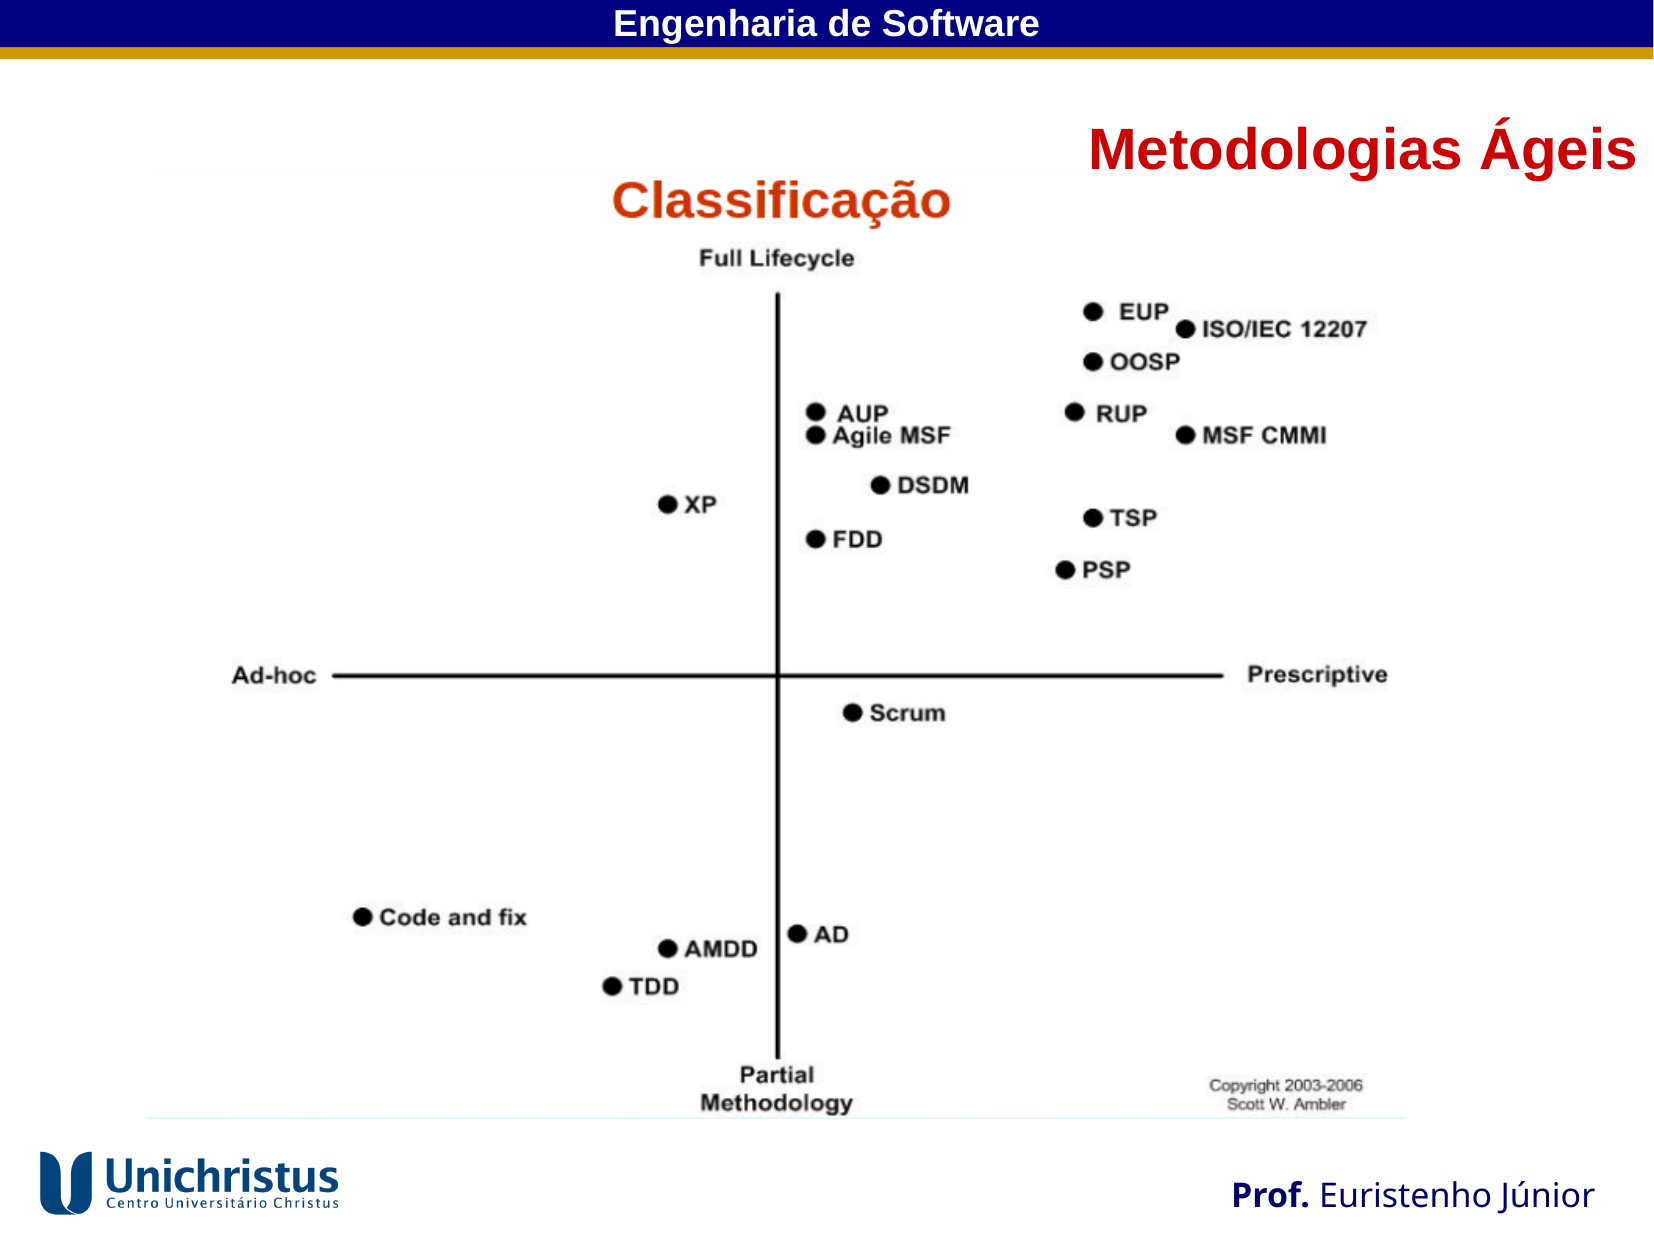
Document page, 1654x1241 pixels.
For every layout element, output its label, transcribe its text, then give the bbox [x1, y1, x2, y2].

text_box Engenharia de Software [0, 0, 1654, 48]
picture [35, 1148, 343, 1217]
text_box [0, 48, 1654, 60]
picture [146, 165, 1406, 1119]
text_box Metodologias Ágeis [1073, 109, 1654, 189]
text_box Prof. Euristenho Júnior [1216, 1163, 1654, 1224]
